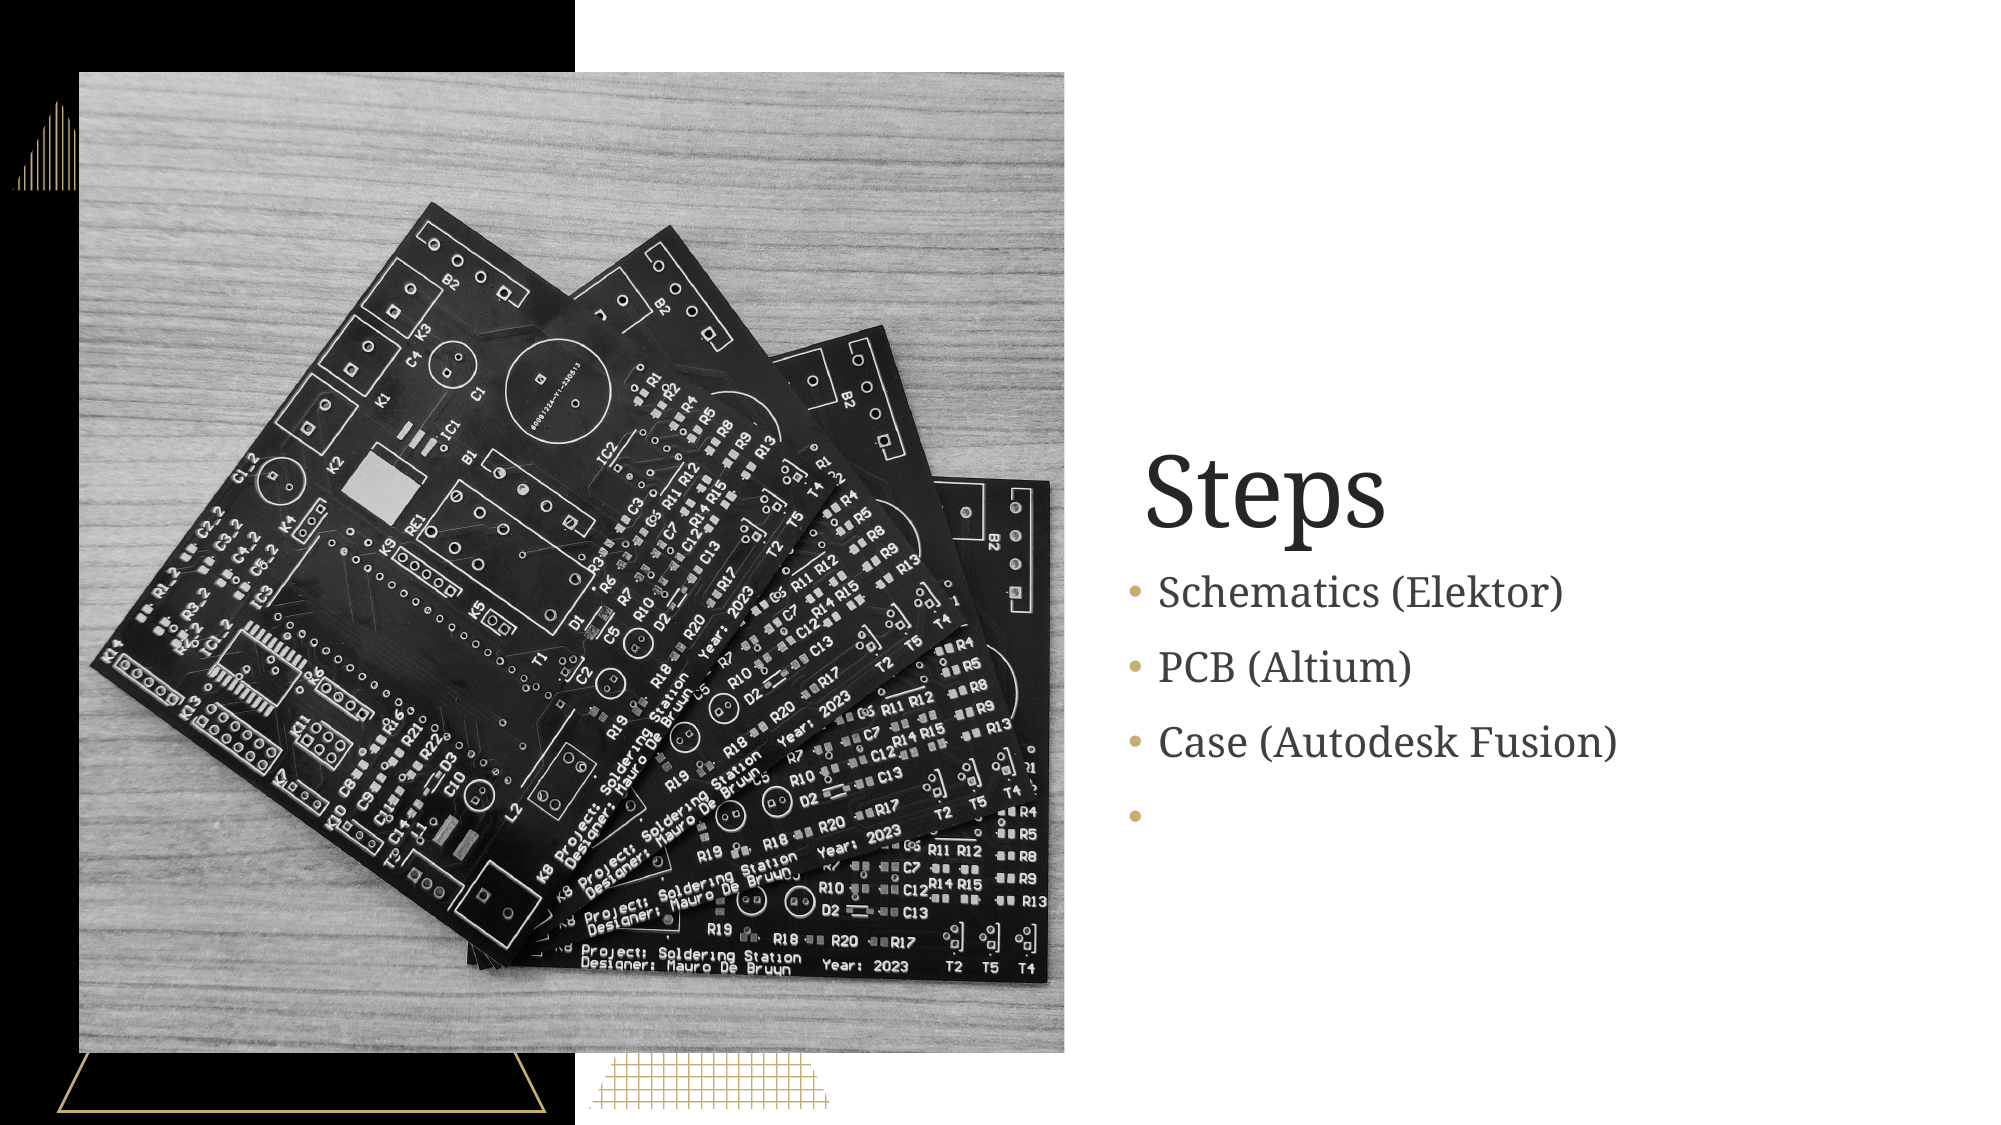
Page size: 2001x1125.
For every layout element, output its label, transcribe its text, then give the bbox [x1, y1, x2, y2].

title Steps [1128, 251, 1923, 557]
list Schematics (Elektor) PCB (Altium) Case (Autodesk Fusion) [1128, 558, 1923, 904]
picture [77, 72, 1065, 1053]
